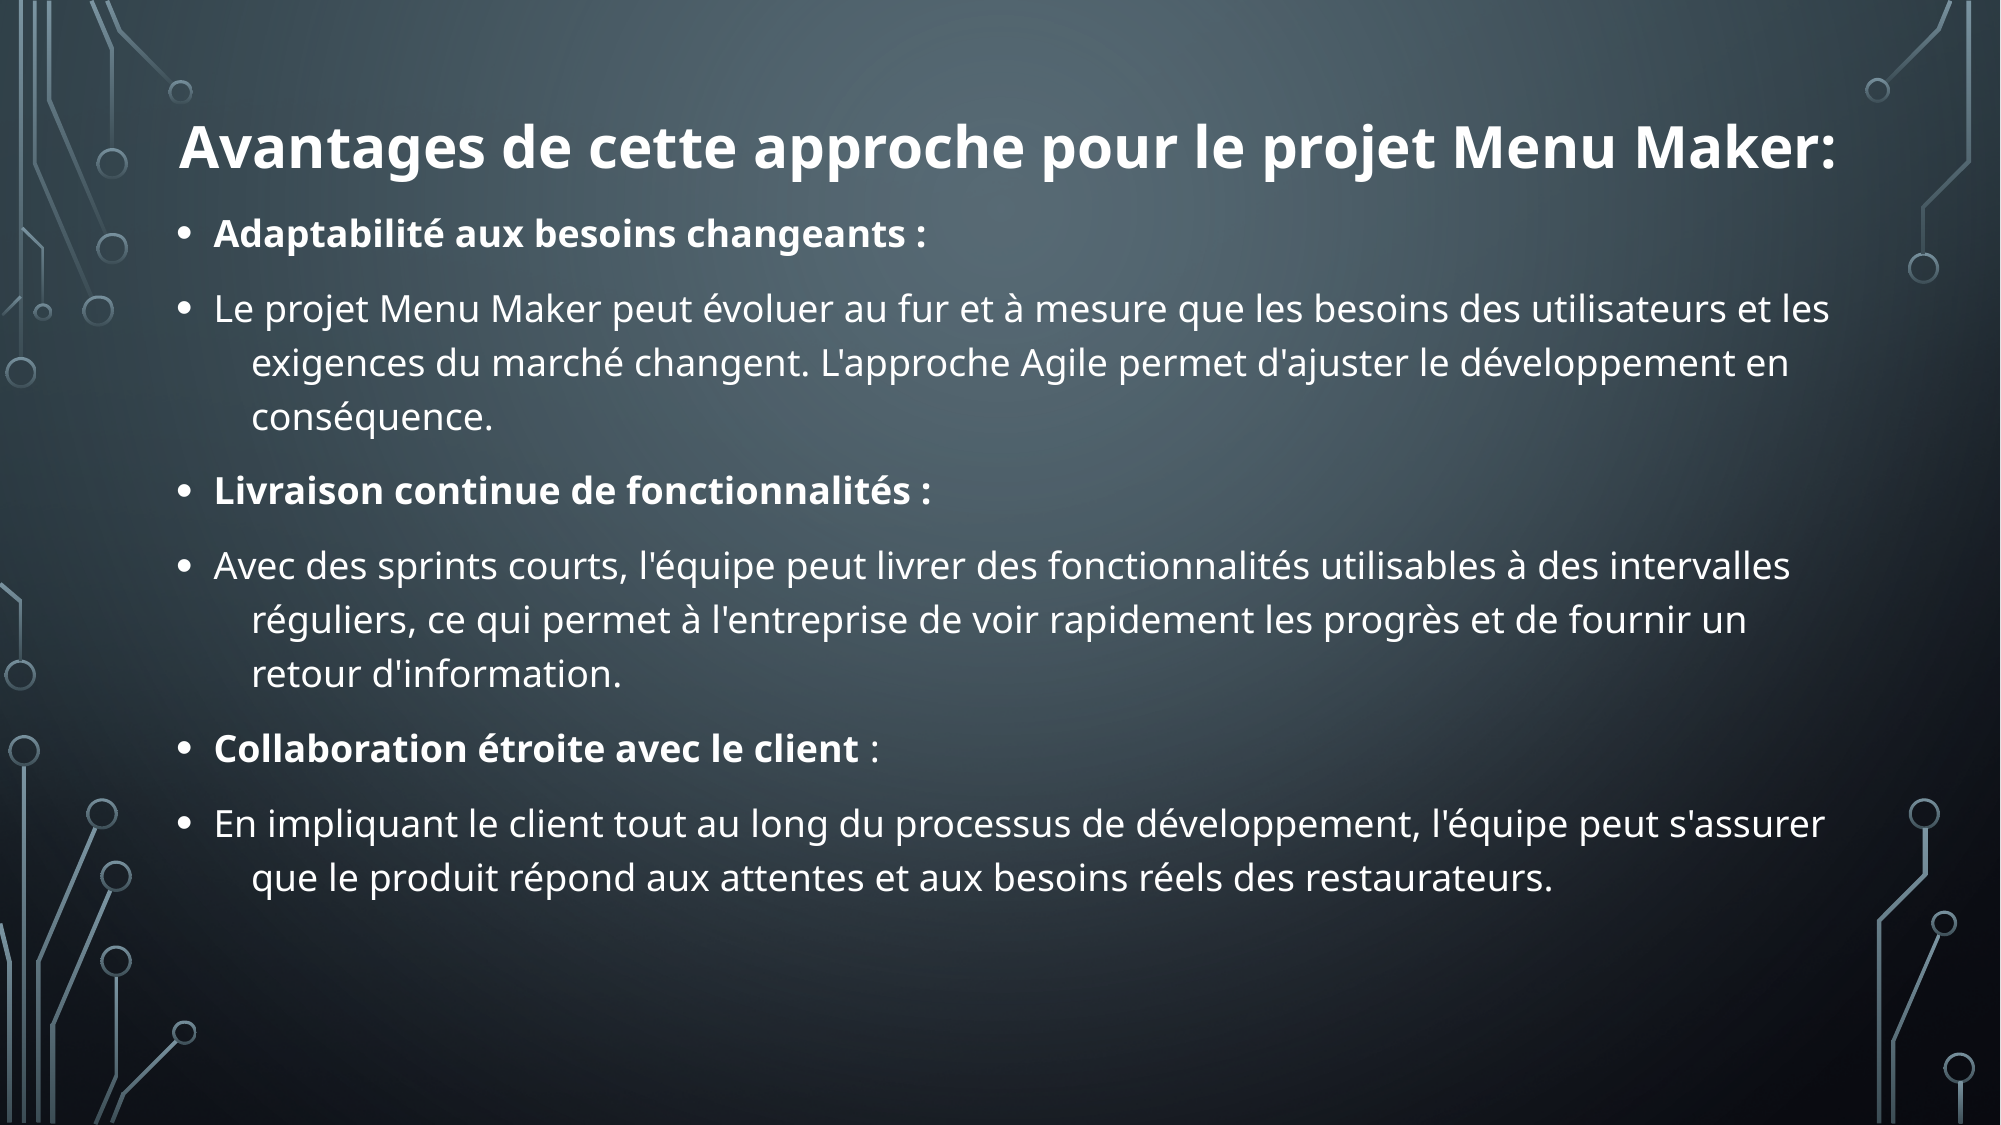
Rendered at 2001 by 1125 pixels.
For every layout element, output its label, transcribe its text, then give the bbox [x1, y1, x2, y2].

list Avantages de cette approche pour le projet Menu Maker: Adaptabilité aux besoins changeants : Le projet Menu Maker peut évoluer au fur et à mesure que les besoins des utilisateurs et les exigences du marché changent. L'approche Agile permet d'ajuster le développement en conséquence. Livraison continue de fonctionnalités : Avec des sprints courts, l'équipe peut livrer des fonctionnalités utilisables à des intervalles réguliers, ce qui permet à l'entreprise de voir rapidement les progrès et de fournir un retour d'information. Collaboration étroite avec le client : En impliquant le client tout au long du processus de développement, l'équipe peut s'assurer que le produit répond aux attentes et aux besoins réels des restaurateurs. [161, 88, 1856, 1017]
